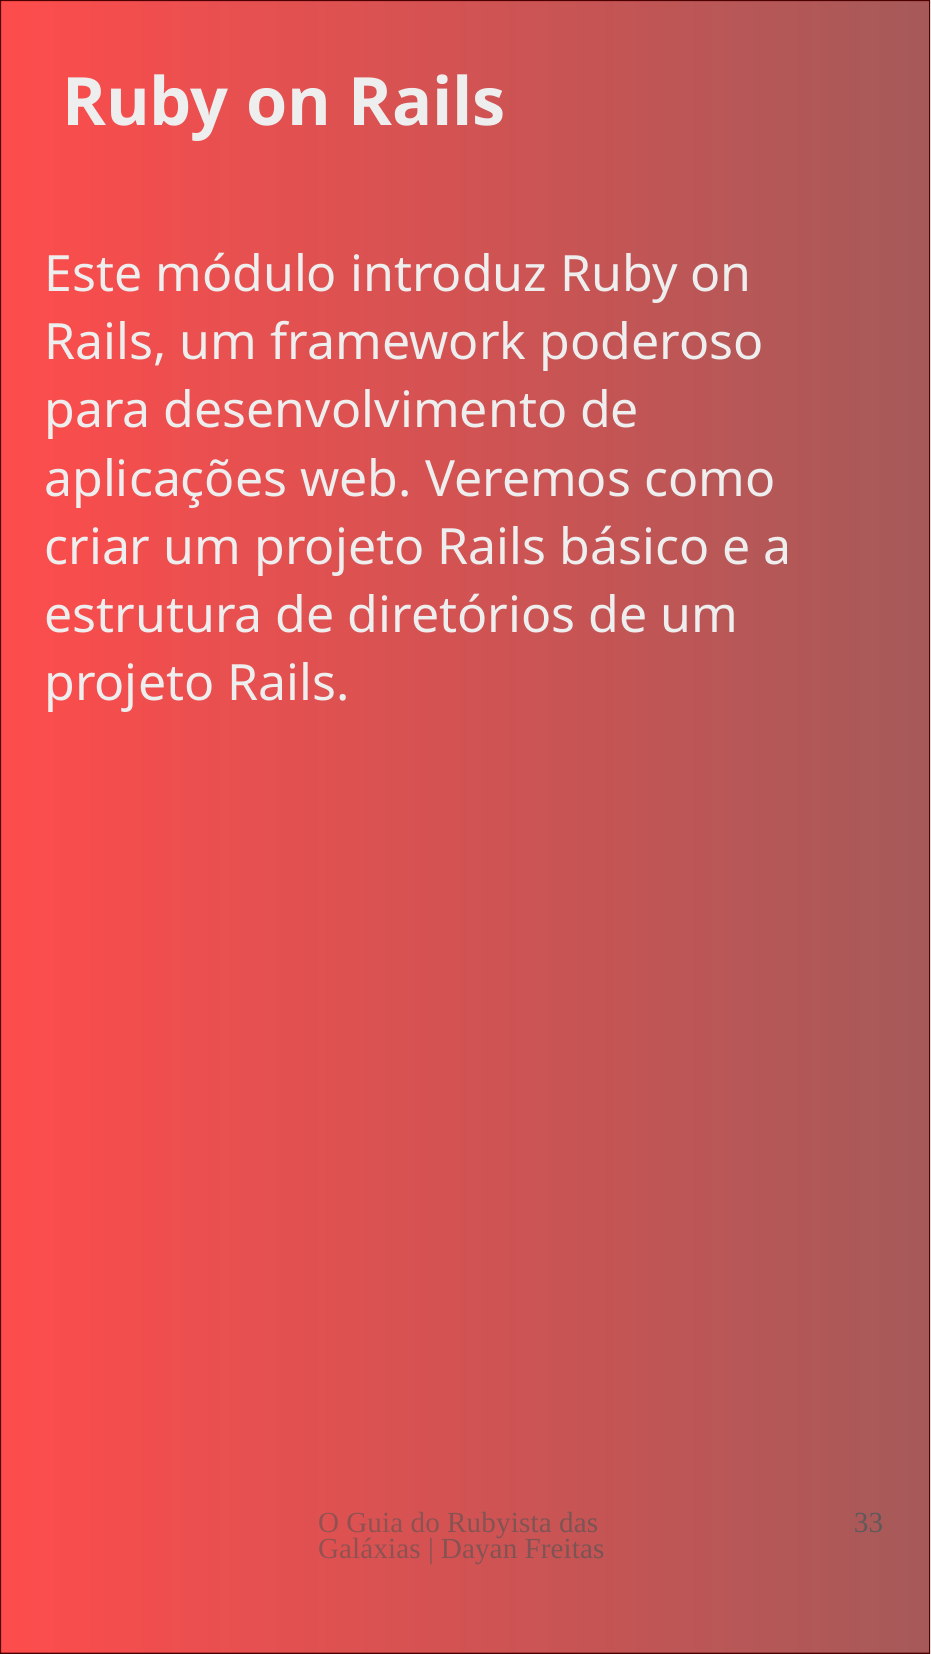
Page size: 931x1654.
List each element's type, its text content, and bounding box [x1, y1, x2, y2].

text_box [0, 0, 931, 1654]
text_box Este módulo introduz Ruby on Rails, um framework poderoso para desenvolvimento de aplicações web. Veremos como criar um projeto Rails básico e a estrutura de diretórios de um projeto Rails. [0, 230, 922, 646]
text_box Ruby on Rails [47, 47, 886, 166]
